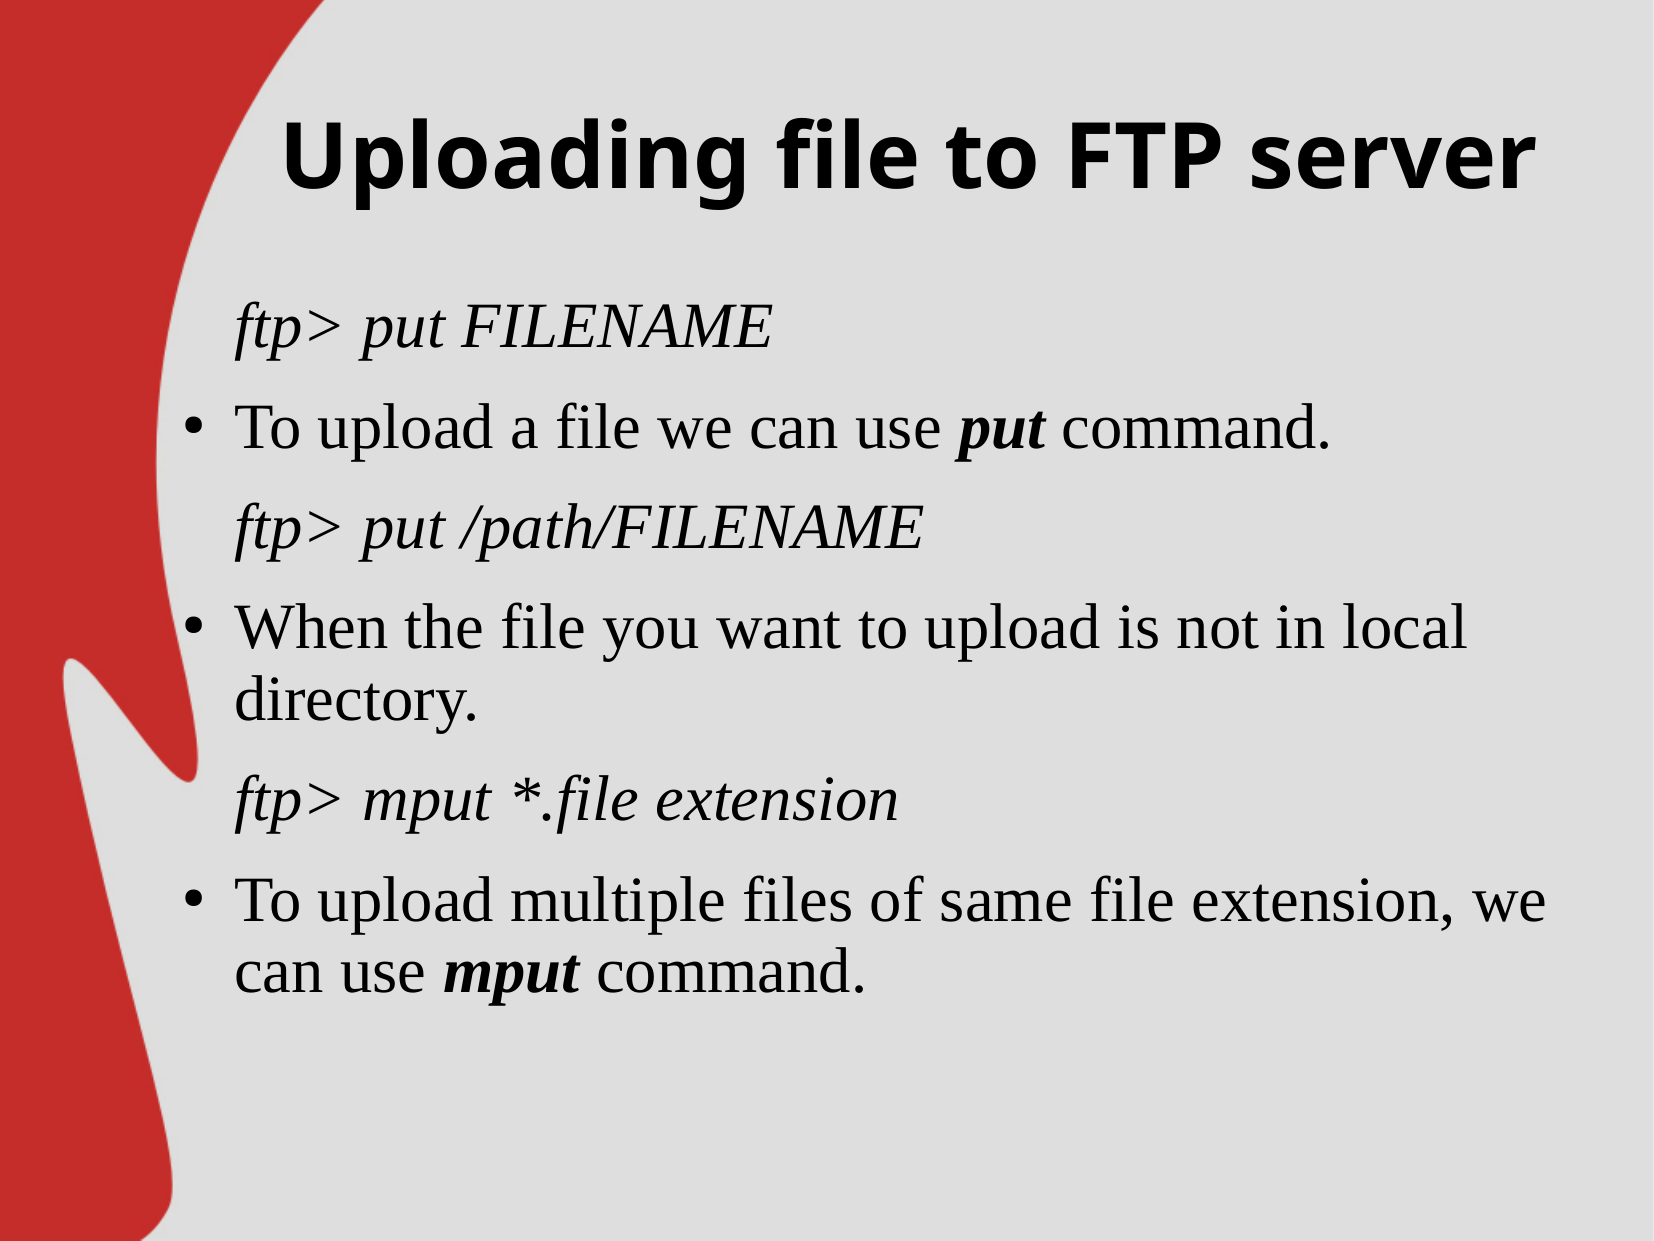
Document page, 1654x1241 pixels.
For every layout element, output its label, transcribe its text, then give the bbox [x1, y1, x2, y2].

title Uploading file to FTP server [165, 35, 1654, 271]
list ftp> put FILENAME To upload a file we can use put command. ftp> put /path/FILENAME When the file you want to upload is not in local directory. ftp> mput *.file extension To upload multiple files of same file extension, we can use mput command. [165, 290, 1654, 1010]
picture [0, 0, 1654, 1241]
